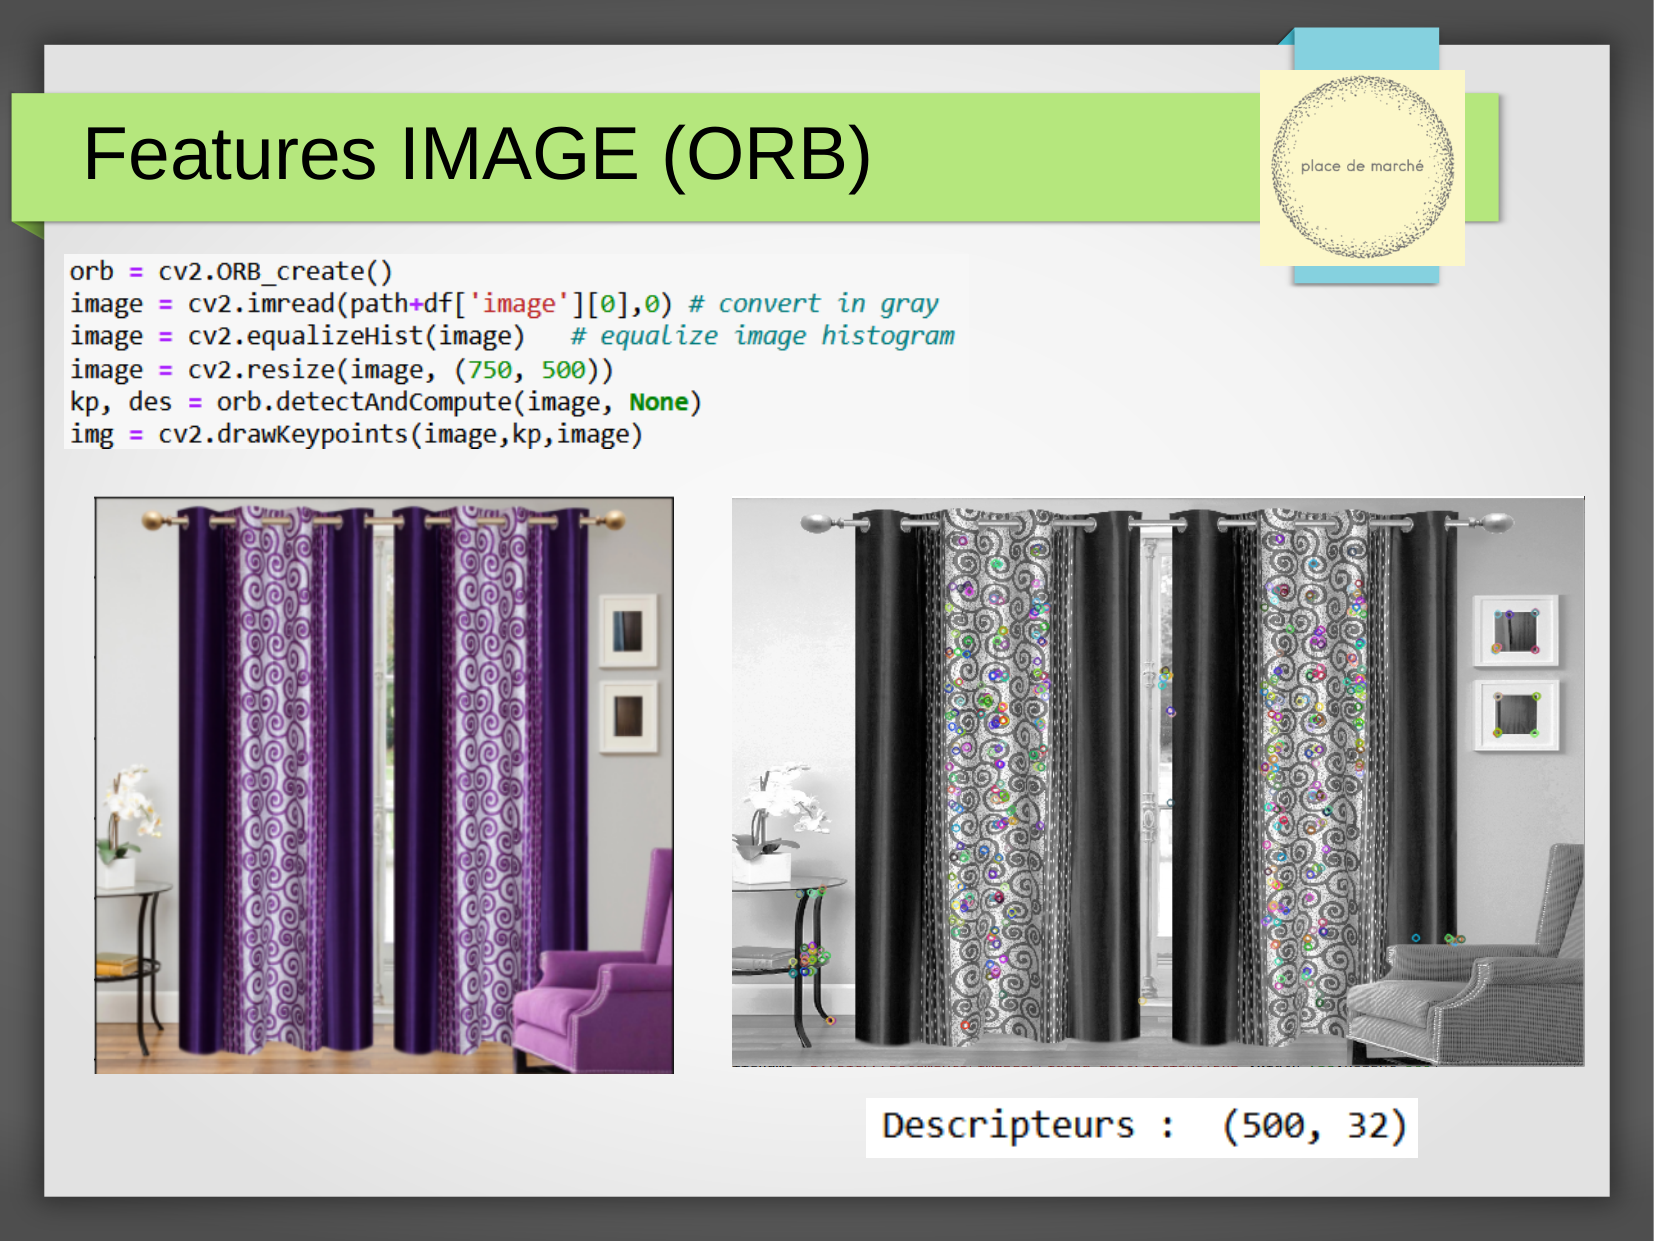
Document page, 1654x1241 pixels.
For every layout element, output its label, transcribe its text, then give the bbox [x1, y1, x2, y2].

title Features IMAGE (ORB) [82, 94, 1260, 213]
picture [0, 0, 1654, 1241]
